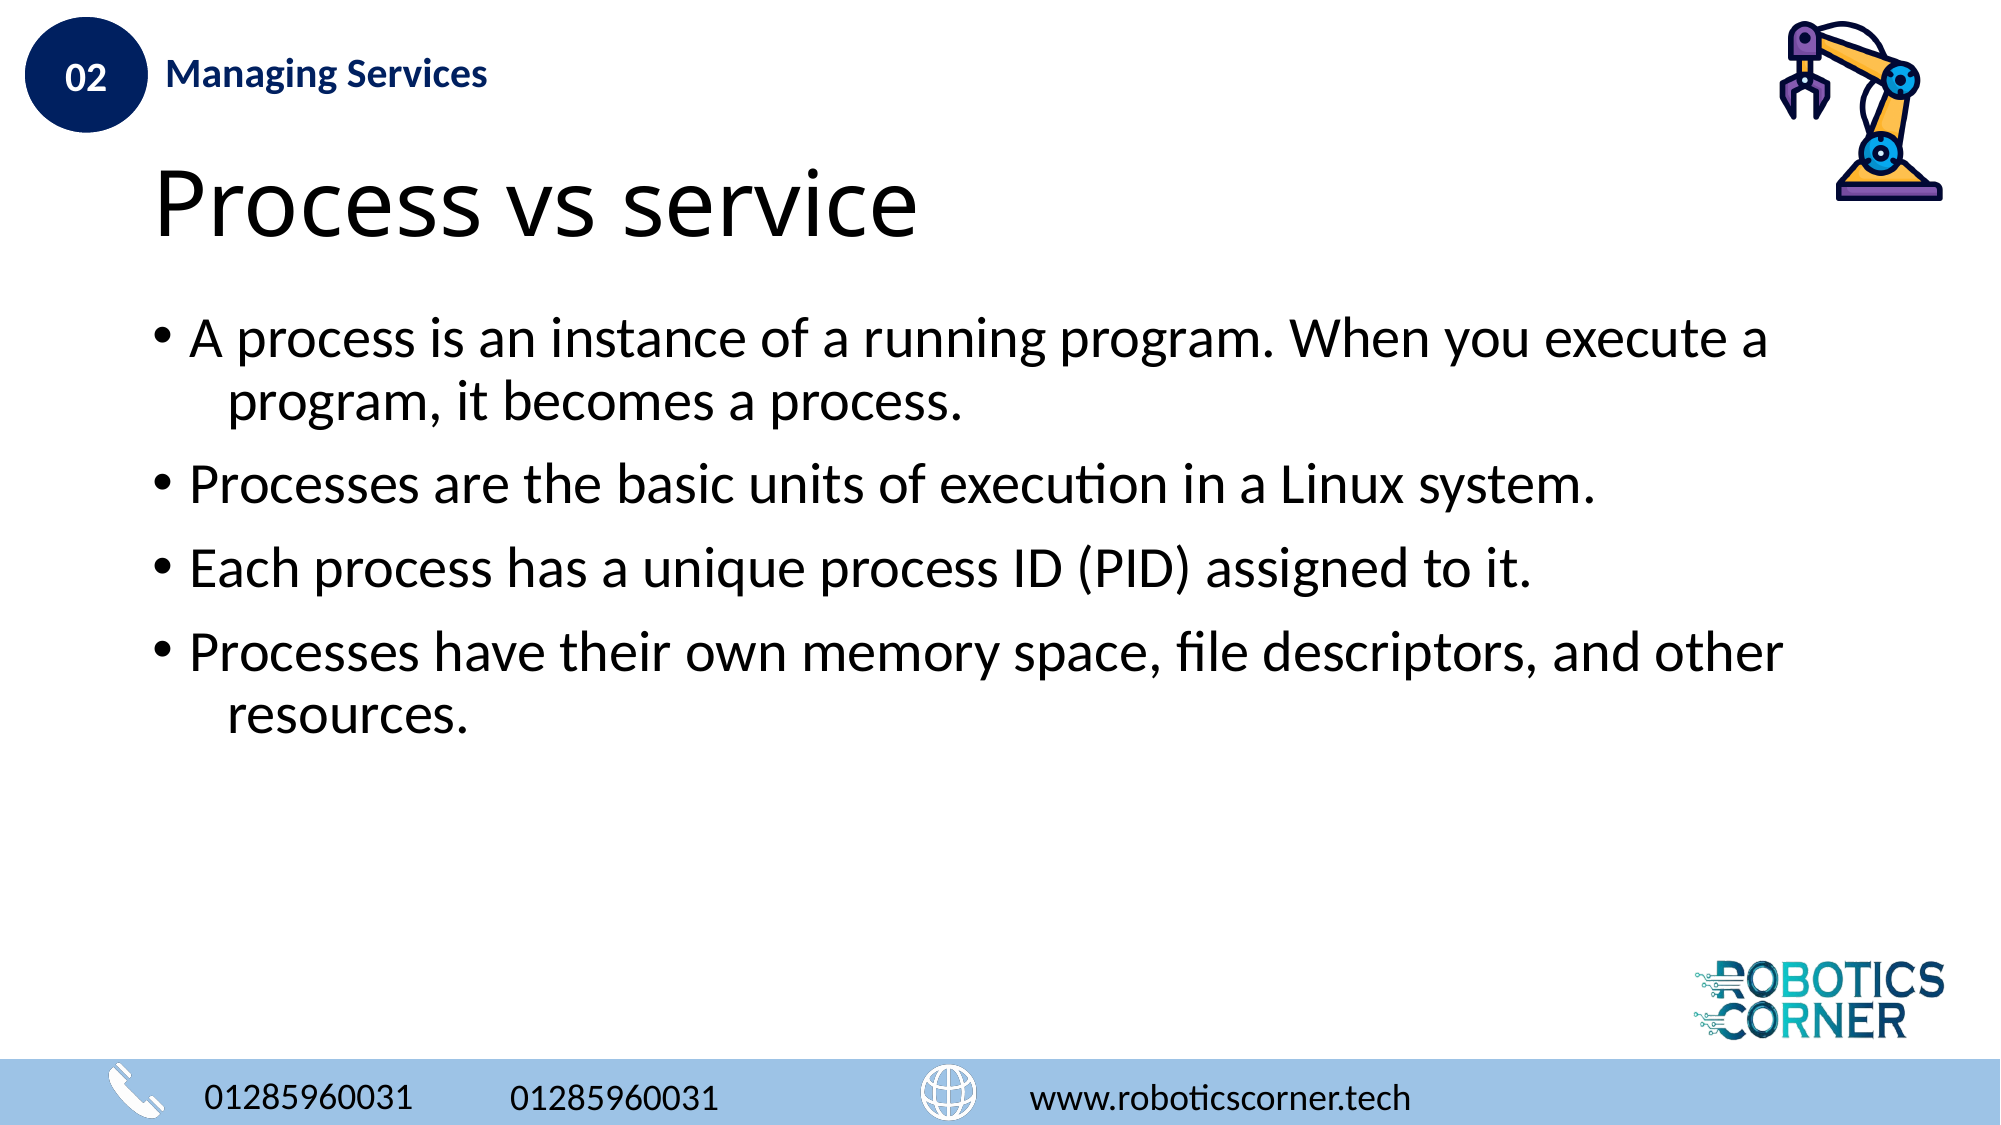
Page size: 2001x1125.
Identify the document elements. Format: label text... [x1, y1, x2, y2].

picture [915, 1059, 981, 1125]
text_box [981, 1059, 1680, 1125]
picture [1680, 859, 1953, 1125]
list A process is an instance of a running program. When you execute a program, it becomes a process. Processes are the basic units of execution in a Linux system. Each process has a unique process ID (PID) assigned to it. Processes have their own memory space, file descriptors, and other resources. [137, 299, 1863, 1014]
text_box 01285960031 [495, 1064, 827, 1125]
text_box [0, 1059, 915, 1125]
text_box Managing Services [150, 38, 622, 154]
text_box [1953, 1059, 2000, 1125]
title Process vs service [137, 97, 1863, 299]
text_box www.roboticscorner.tech [1014, 1065, 1546, 1125]
picture [103, 1057, 170, 1124]
picture [1771, 21, 1951, 201]
text_box 02 [22, 14, 150, 136]
text_box 01285960031 [189, 1064, 495, 1125]
